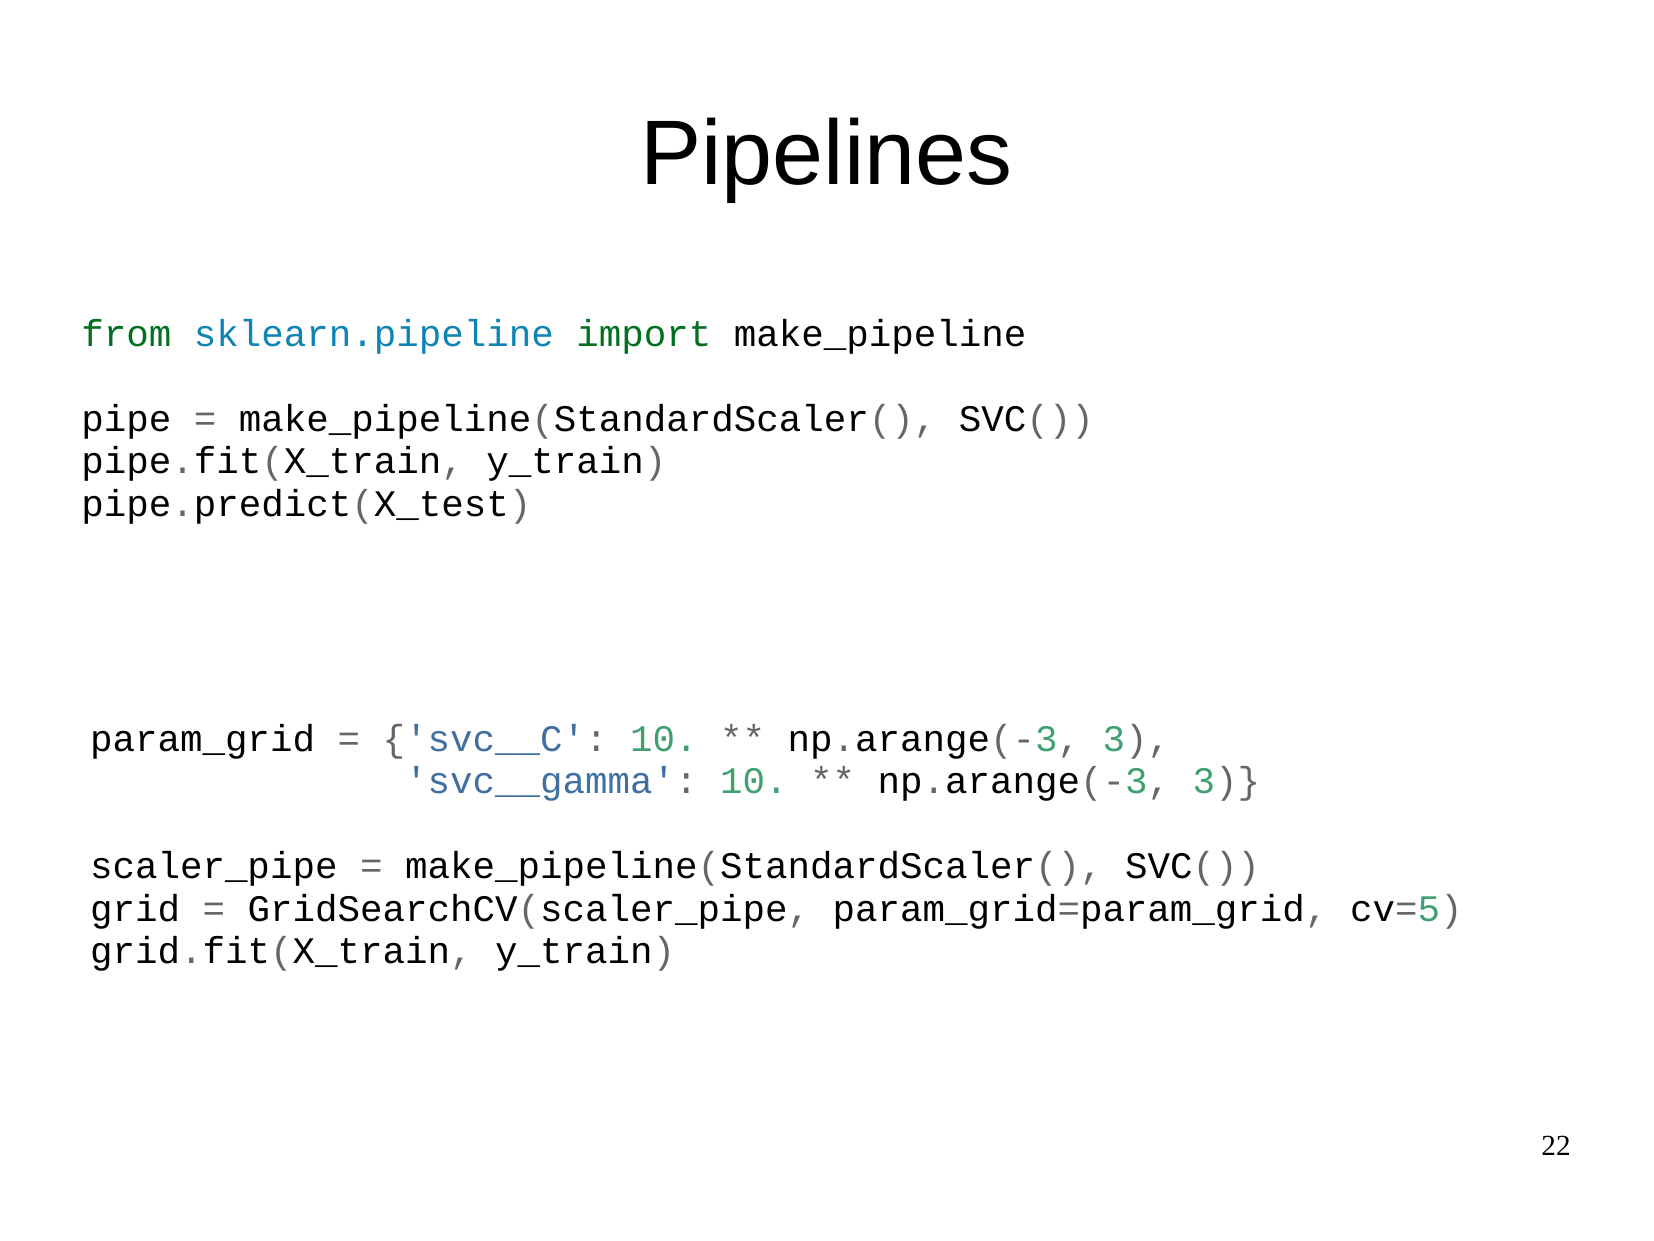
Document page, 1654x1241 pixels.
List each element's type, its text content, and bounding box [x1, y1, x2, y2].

title Pipelines [82, 49, 1571, 257]
text_box from sklearn.pipeline import make_pipeline pipe = make_pipeline(StandardScaler(), SVC()) pipe.fit(X_train, y_train) pipe.predict(X_test) [81, 315, 1471, 529]
text_box param_grid = {'svc__C': 10. ** np.arange(-3, 3), 'svc__gamma': 10. ** np.arange(-3, 3)} scaler_pipe = make_pipeline(StandardScaler(), SVC()) grid = GridSearchCV(scaler_pipe, param_grid=param_grid, cv=5) grid.fit(X_train, y_train) [90, 720, 1557, 1020]
